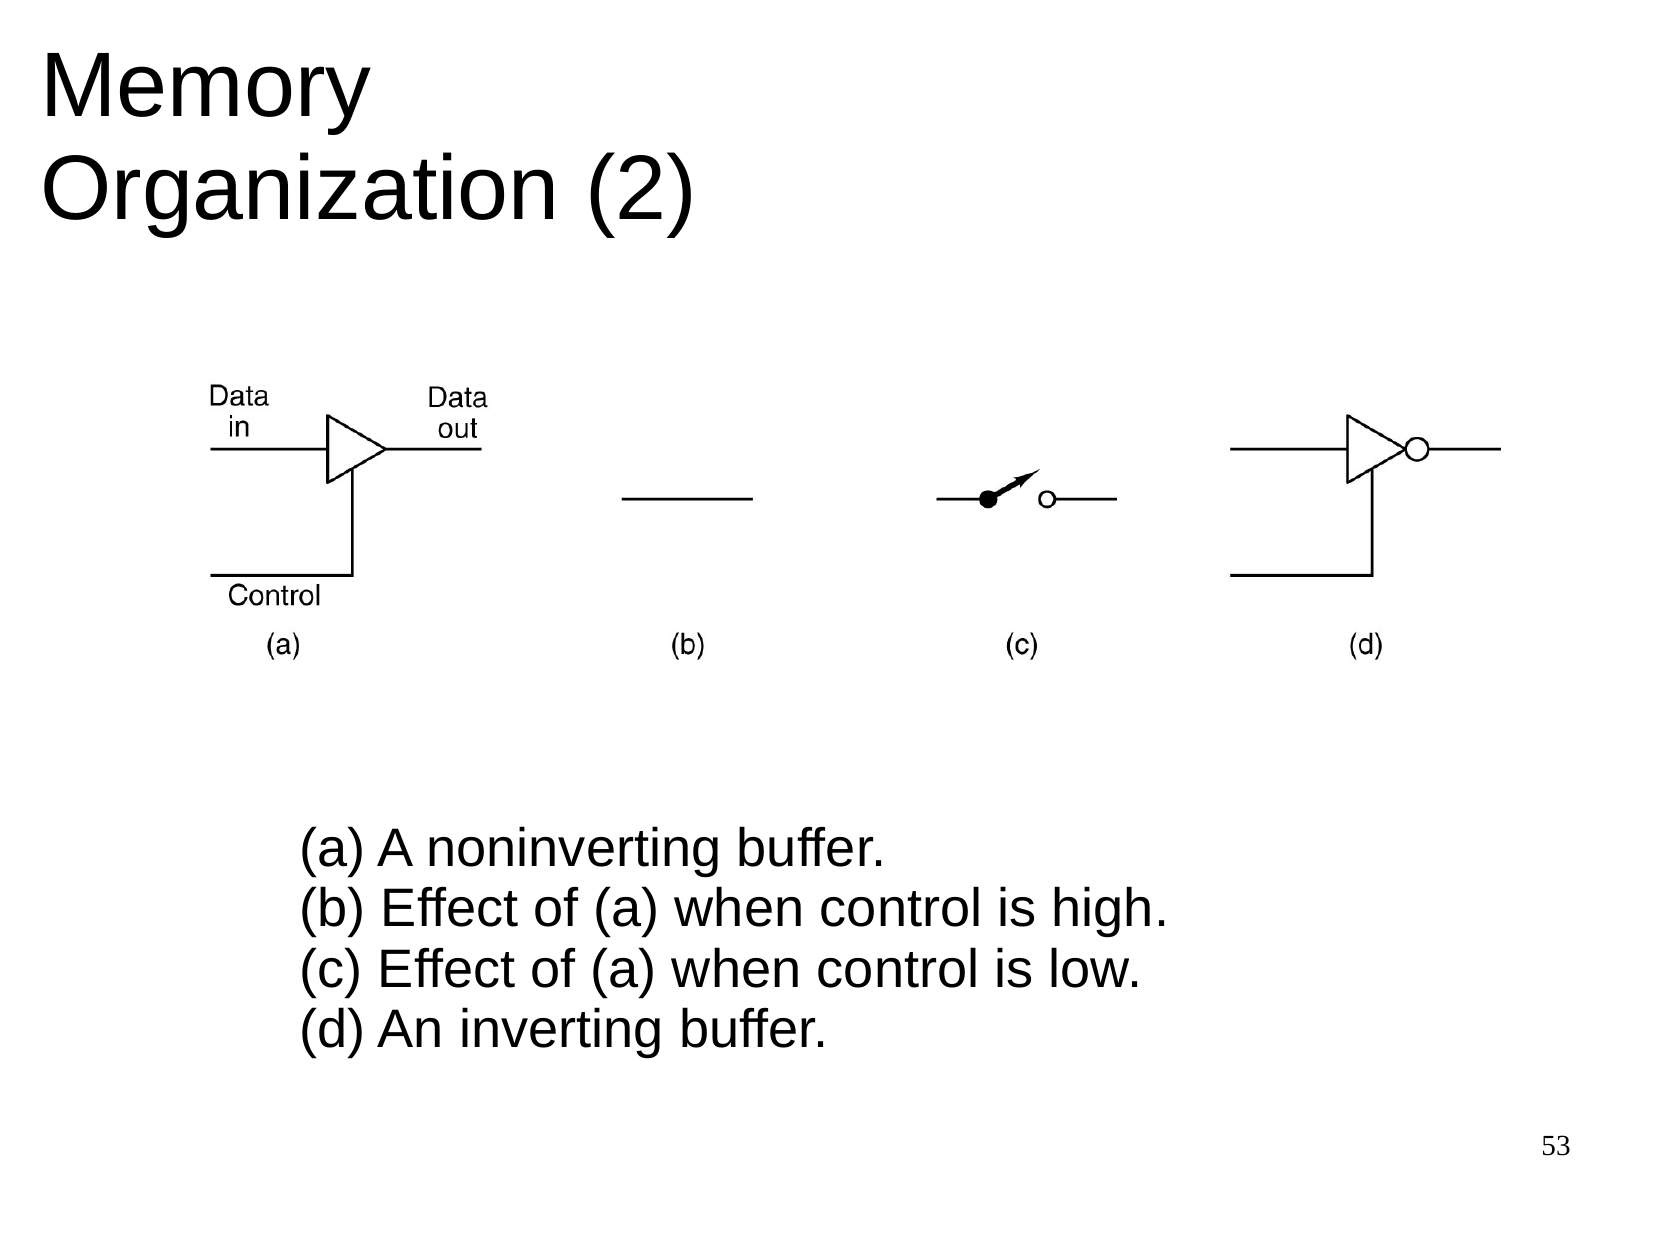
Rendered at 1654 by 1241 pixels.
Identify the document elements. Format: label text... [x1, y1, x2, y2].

picture [208, 378, 1501, 661]
text_box (a) A noninverting buffer. (b) Effect of (a) when control is high. (c) Effect of (a) when control is low. (d) An inverting buffer. [285, 810, 1456, 1096]
title Memory Organization (2) [40, 32, 721, 241]
